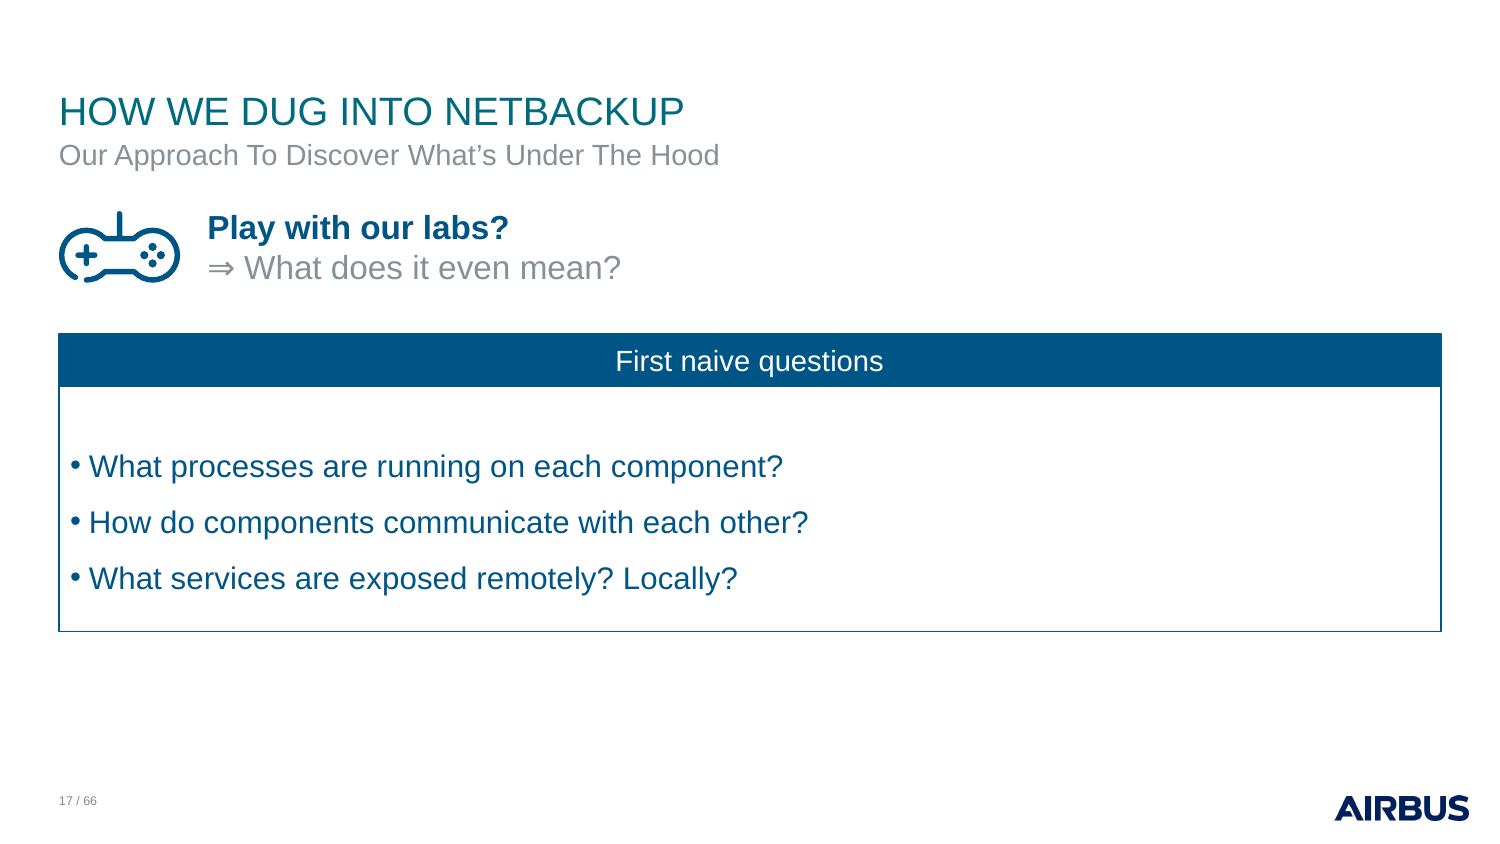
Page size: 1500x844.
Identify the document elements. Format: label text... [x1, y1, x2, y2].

text_box [148, 259, 157, 268]
text_box What processes are running on each component? How do components communicate with each other? What services are exposed remotely? Locally? [58, 386, 1441, 632]
text_box Play with our labs? ⇒ What does it even mean? [192, 191, 1441, 302]
picture [1334, 795, 1469, 821]
text_box [58, 211, 181, 283]
text_box [156, 251, 166, 260]
text_box [75, 244, 98, 267]
title HOW WE DUG INTO NETBACKUP Our Approach To Discover What’s Under The Hood [58, 80, 1441, 192]
text_box [148, 242, 157, 252]
text_box First naive questions [58, 333, 1441, 386]
text_box [140, 251, 149, 260]
